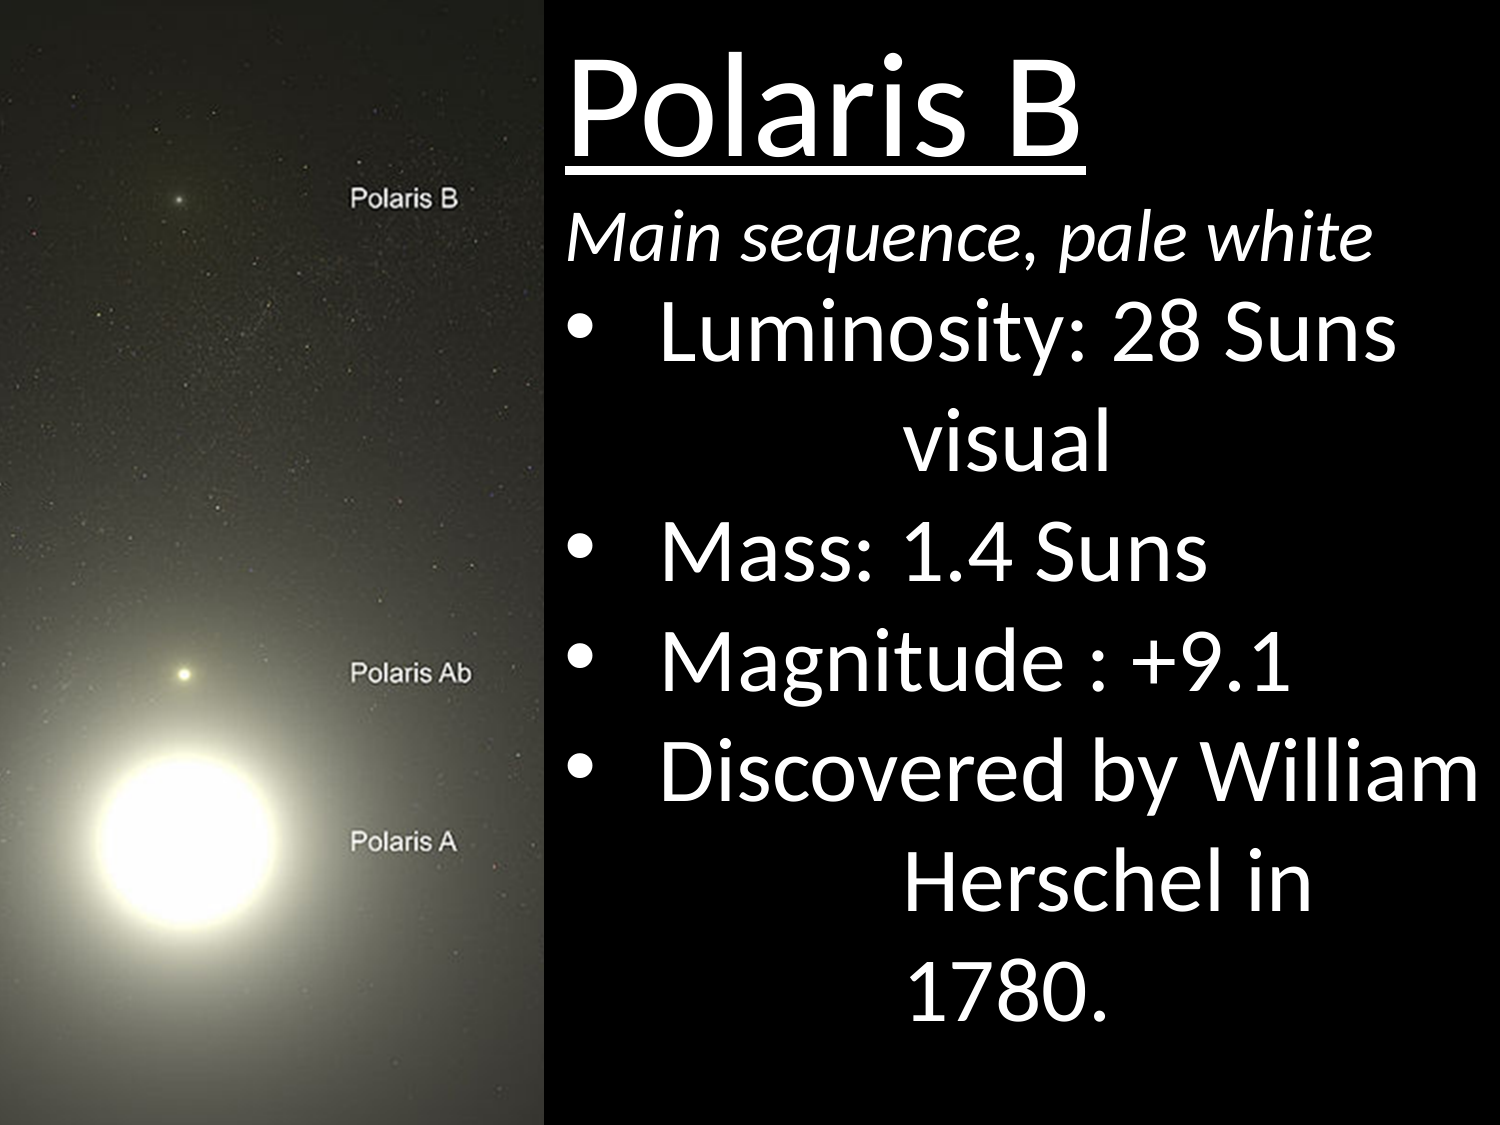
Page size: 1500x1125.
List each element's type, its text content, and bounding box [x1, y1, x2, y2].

text_box Polaris B Main sequence, pale white [549, 0, 1500, 262]
text_box Luminosity: 28 Suns visual Mass: 1.4 Suns Magnitude : +9.1 Discovered by William Herschel in 1780. [549, 262, 1500, 1101]
picture [0, 0, 544, 1125]
